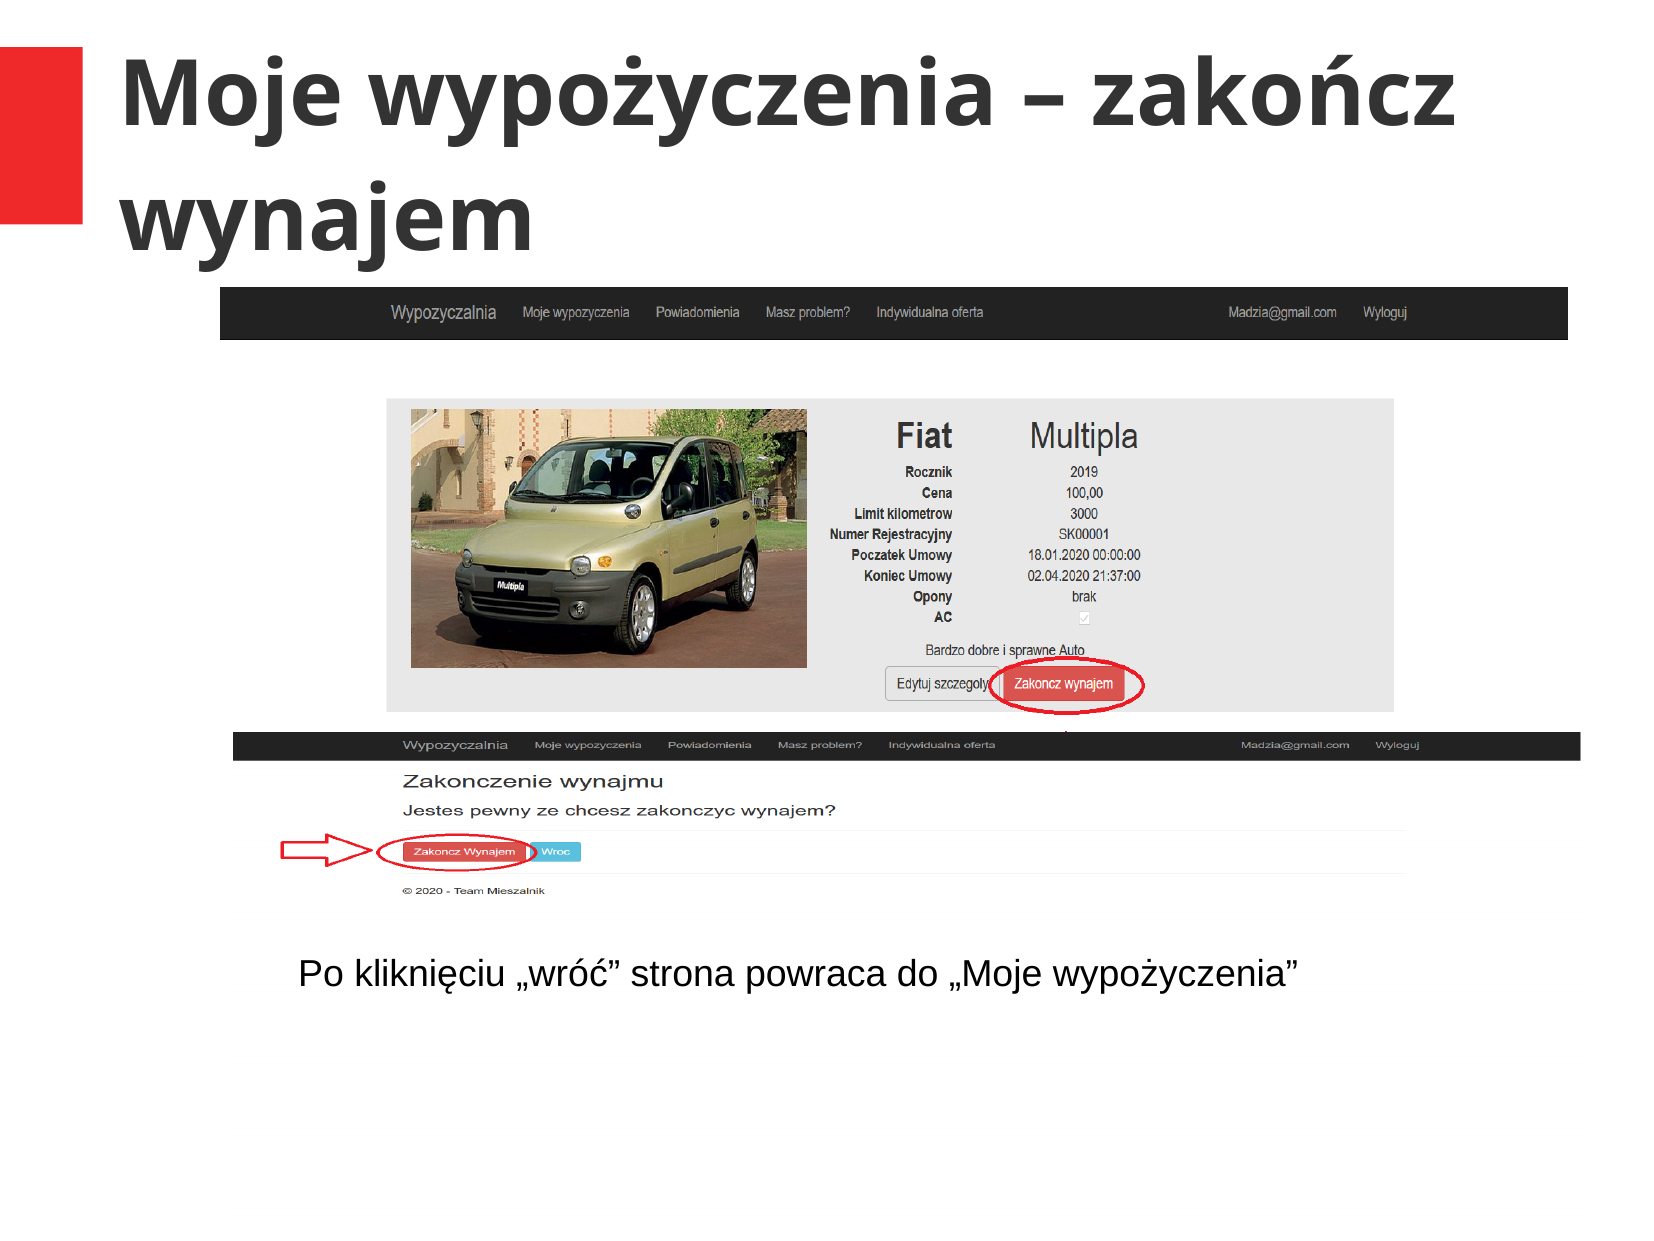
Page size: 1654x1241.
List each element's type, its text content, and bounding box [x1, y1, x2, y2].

text_box Po kliknięciu „wróć” strona powraca do „Moje wypożyczenia” [283, 944, 1585, 1002]
title Moje wypożyczenia – zakończ wynajem [118, 28, 1571, 278]
picture [220, 287, 1585, 1237]
